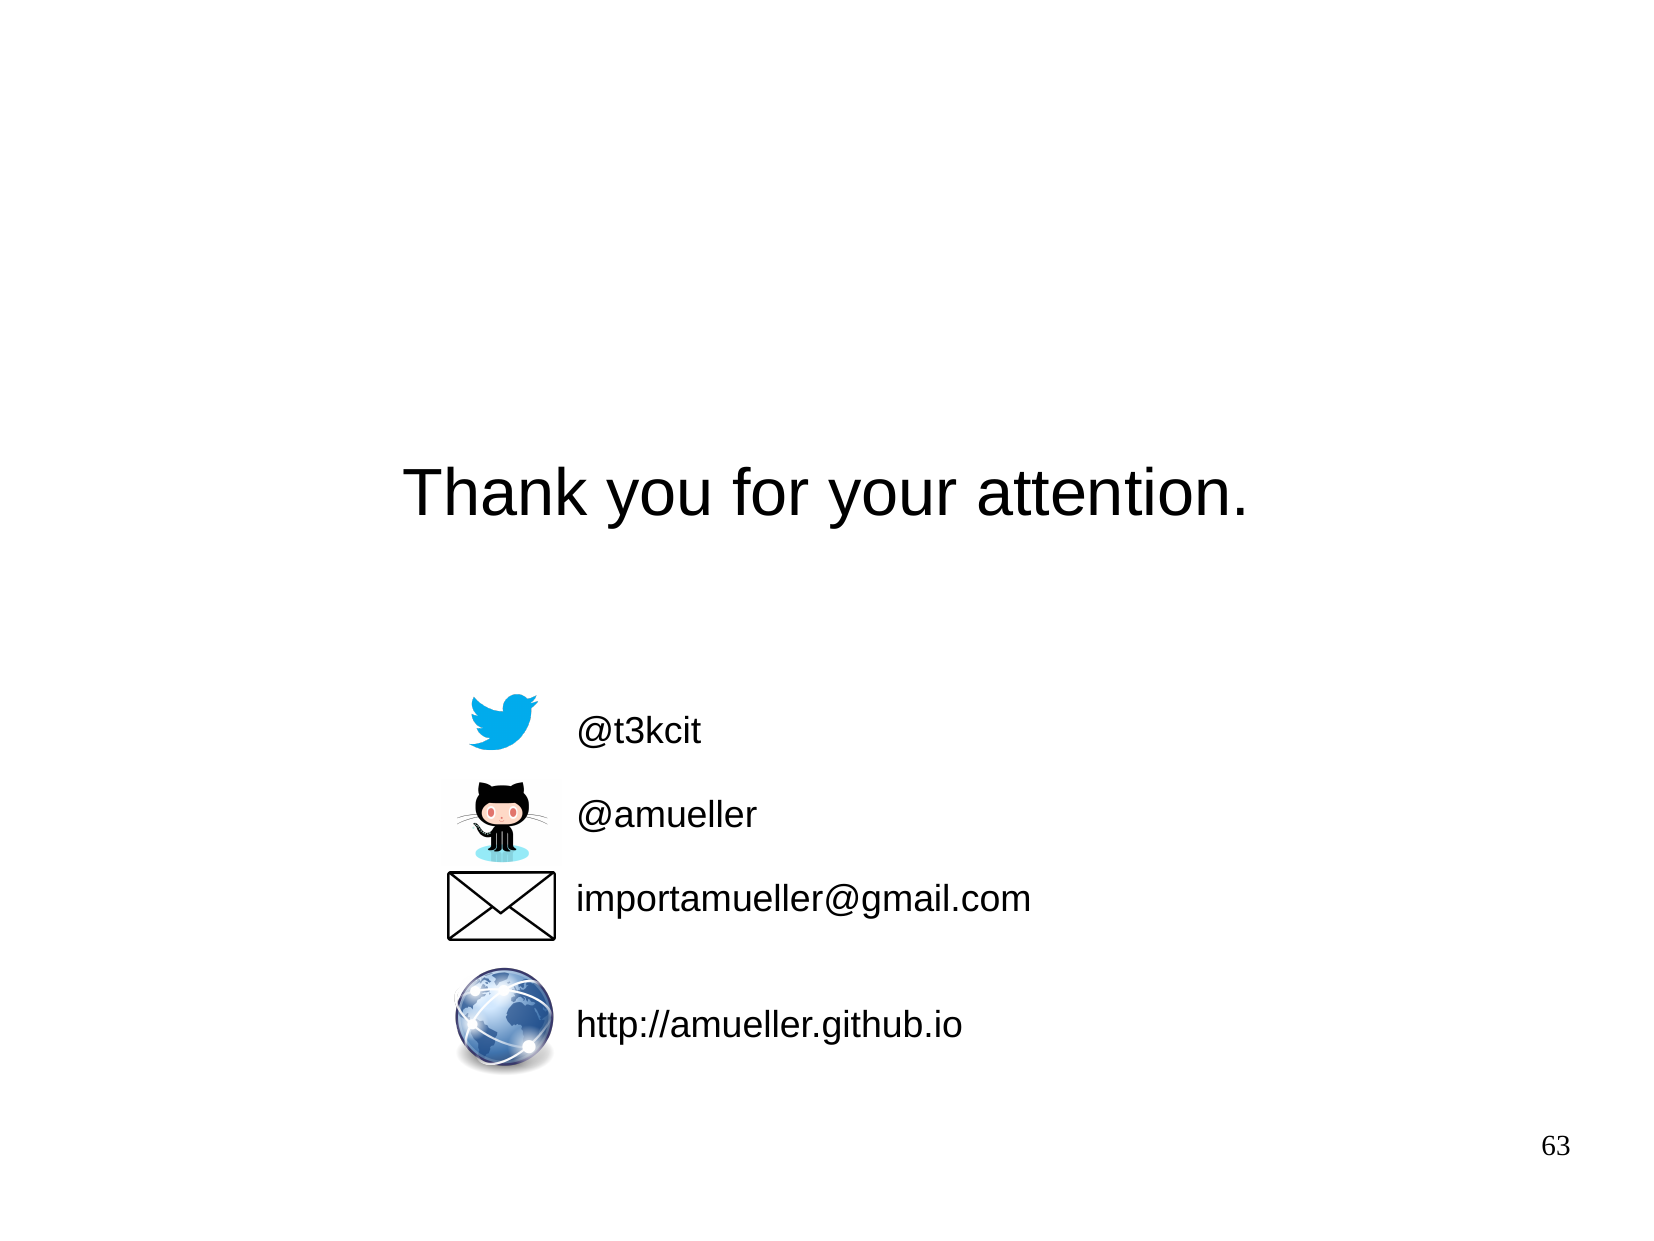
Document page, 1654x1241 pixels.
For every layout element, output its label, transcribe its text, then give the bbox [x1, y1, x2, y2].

text_box @t3kcit @amueller importamueller@gmail.com http://amueller.github.io [561, 660, 1261, 1053]
picture [447, 871, 556, 941]
picture [444, 959, 562, 1077]
picture [441, 664, 562, 866]
subtitle Thank you for your attention. [82, 49, 1571, 1010]
